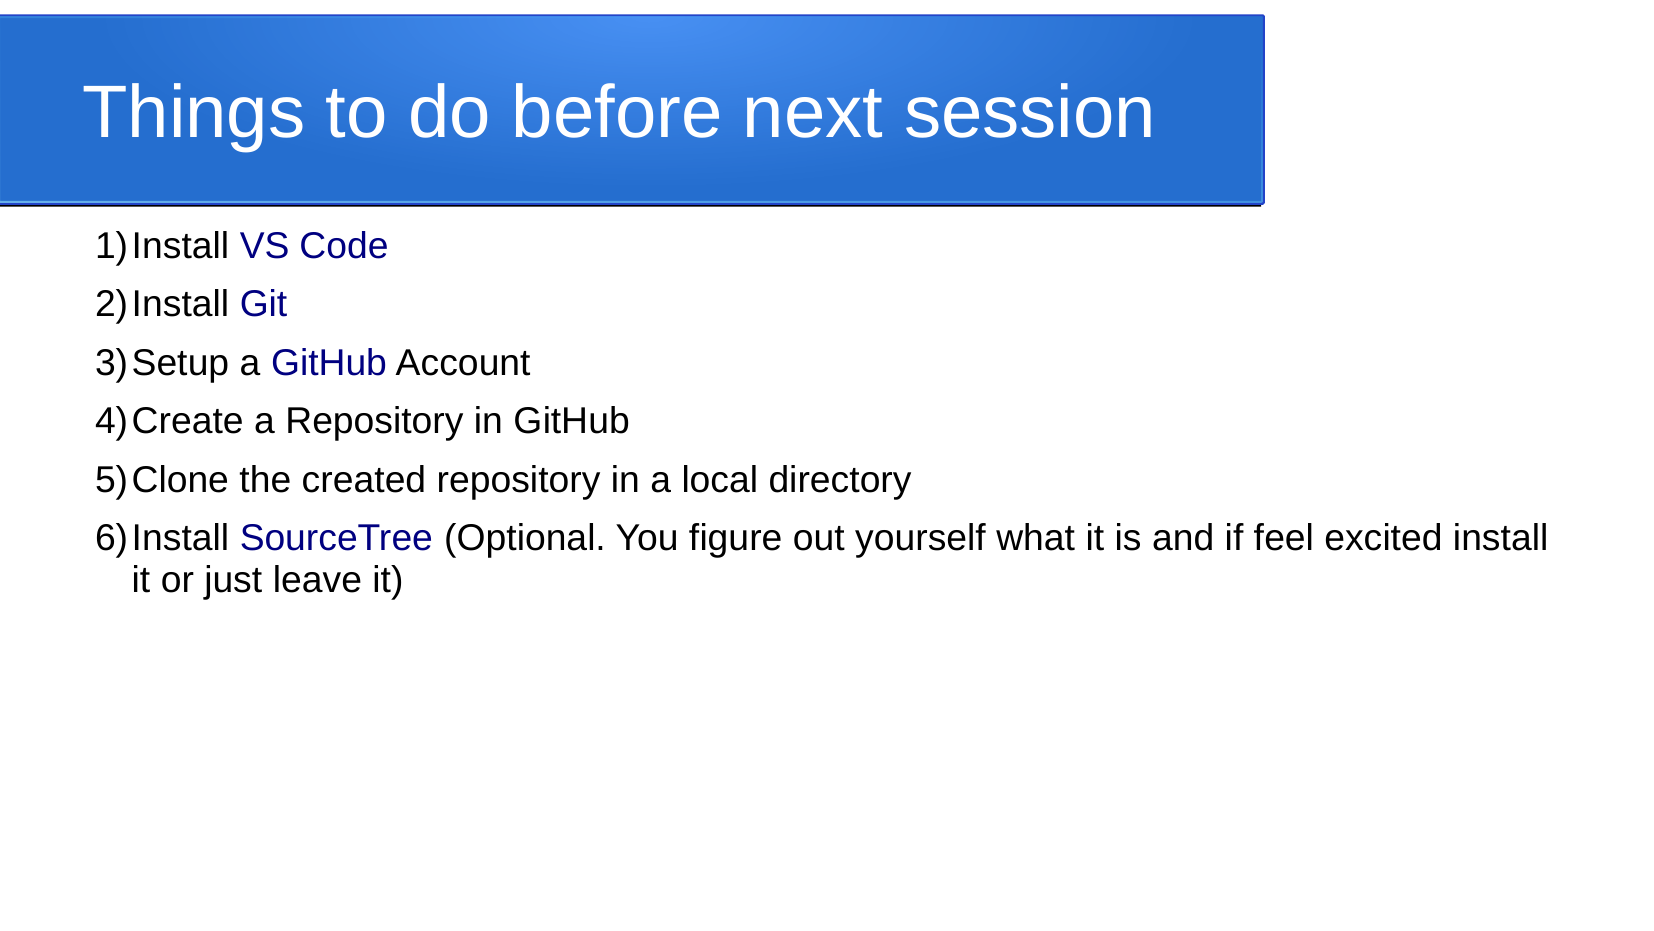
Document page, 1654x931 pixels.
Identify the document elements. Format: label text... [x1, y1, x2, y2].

title Things to do before next session [82, 35, 1235, 189]
list Install VS Code Install Git Setup a GitHub Account Create a Repository in GitHub Clone the created repository in a local directory Install SourceTree (Optional. You figure out yourself what it is and if feel excited install it or just leave it) [82, 224, 1571, 603]
